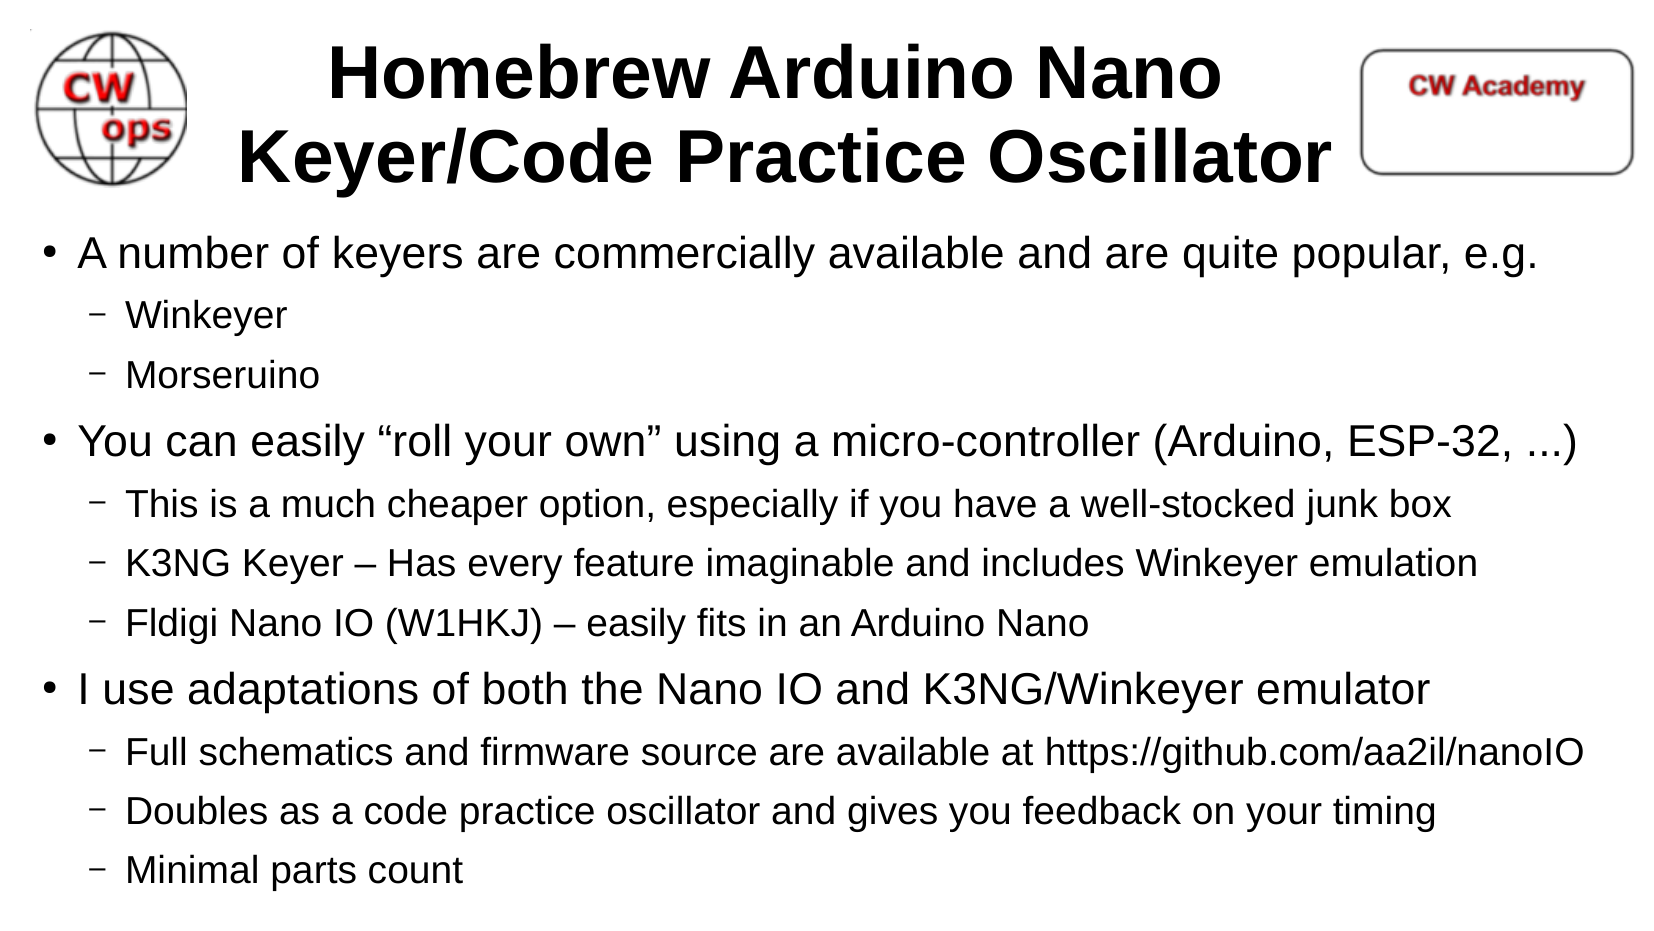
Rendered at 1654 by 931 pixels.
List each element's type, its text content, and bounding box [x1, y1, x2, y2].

list A number of keyers are commercially available and are quite popular, e.g. Winkeyer Morseruino You can easily “roll your own” using a micro-controller (Arduino, ESP-32, ...) This is a much cheaper option, especially if you have a well-stocked junk box K3NG Keyer – Has every feature imaginable and includes Winkeyer emulation Fldigi Nano IO (W1HKJ) – easily fits in an Arduino Nano I use adaptations of both the Nano IO and K3NG/Winkeyer emulator Full schematics and firmware source are available at https://github.com/aa2il/nanoIO Doubles as a code practice oscillator and gives you feedback on your timing Minimal parts count [30, 227, 1606, 916]
picture [1531, 37, 1640, 186]
picture [30, 29, 187, 180]
title Homebrew Arduino Nano Keyer/Code Practice Oscillator [41, 30, 1531, 199]
